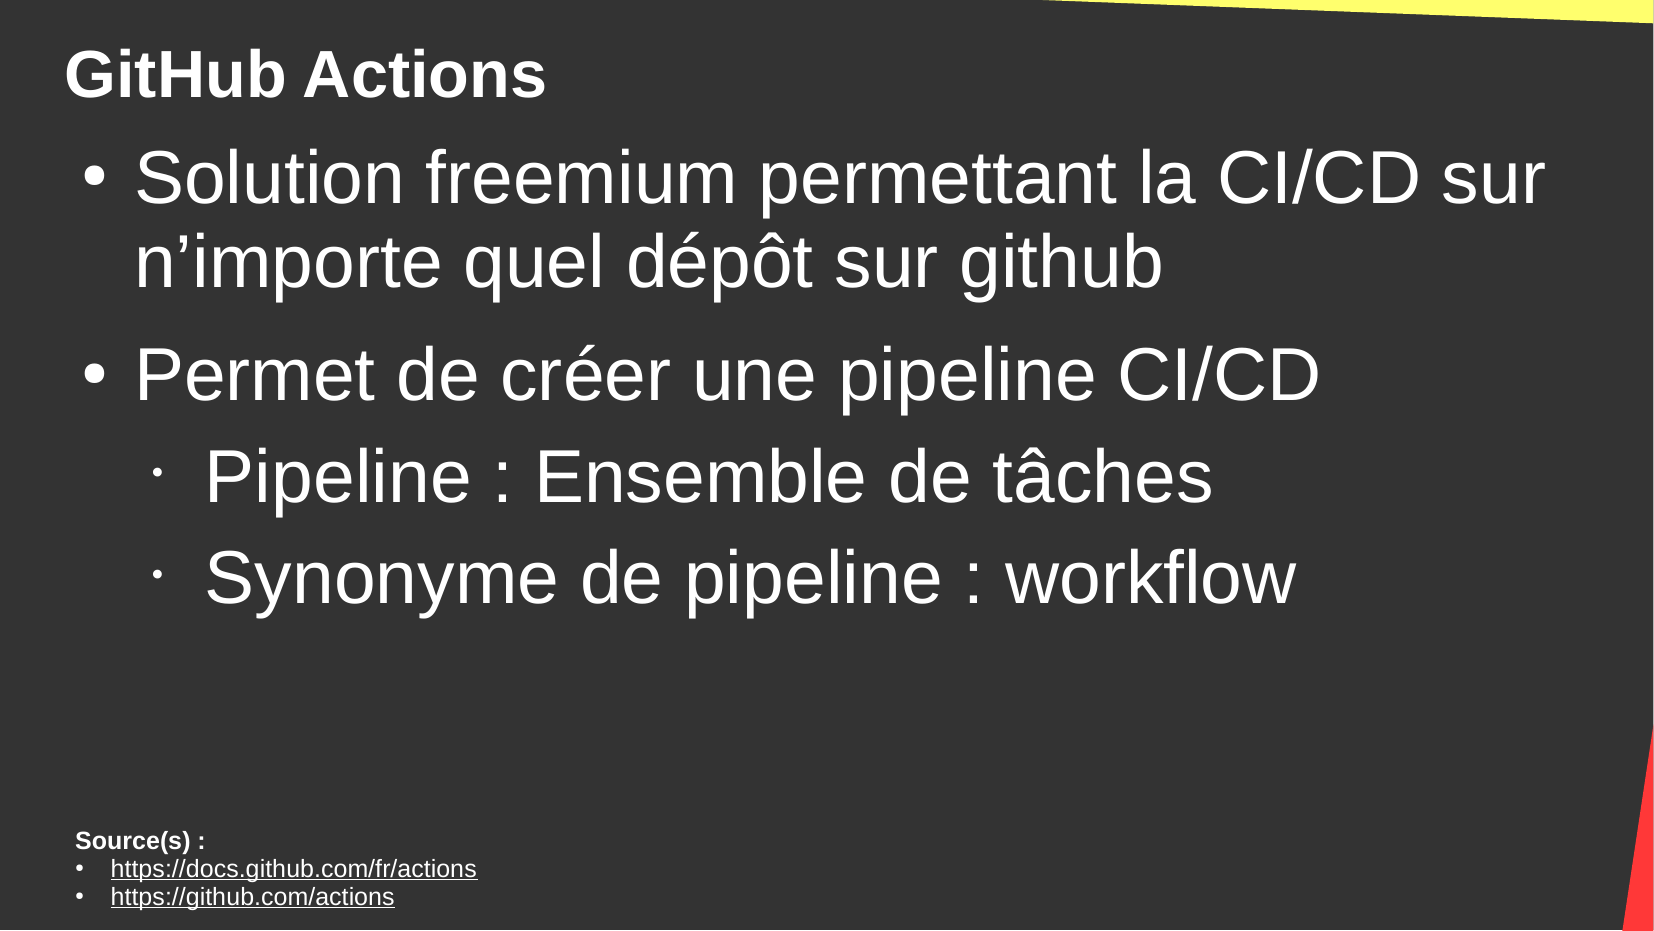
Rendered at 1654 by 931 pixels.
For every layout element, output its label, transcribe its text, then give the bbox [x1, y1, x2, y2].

text_box [1042, 0, 1654, 24]
list Solution freemium permettant la CI/CD sur n’importe quel dépôt sur github Permet de créer une pipeline CI/CD Pipeline : Ensemble de tâches Synonyme de pipeline : workflow [63, 135, 1619, 792]
text_box [1622, 720, 1654, 931]
text_box Source(s) : https://docs.github.com/fr/actions https://github.com/actions [60, 809, 1546, 919]
title GitHub Actions [64, 37, 1105, 119]
